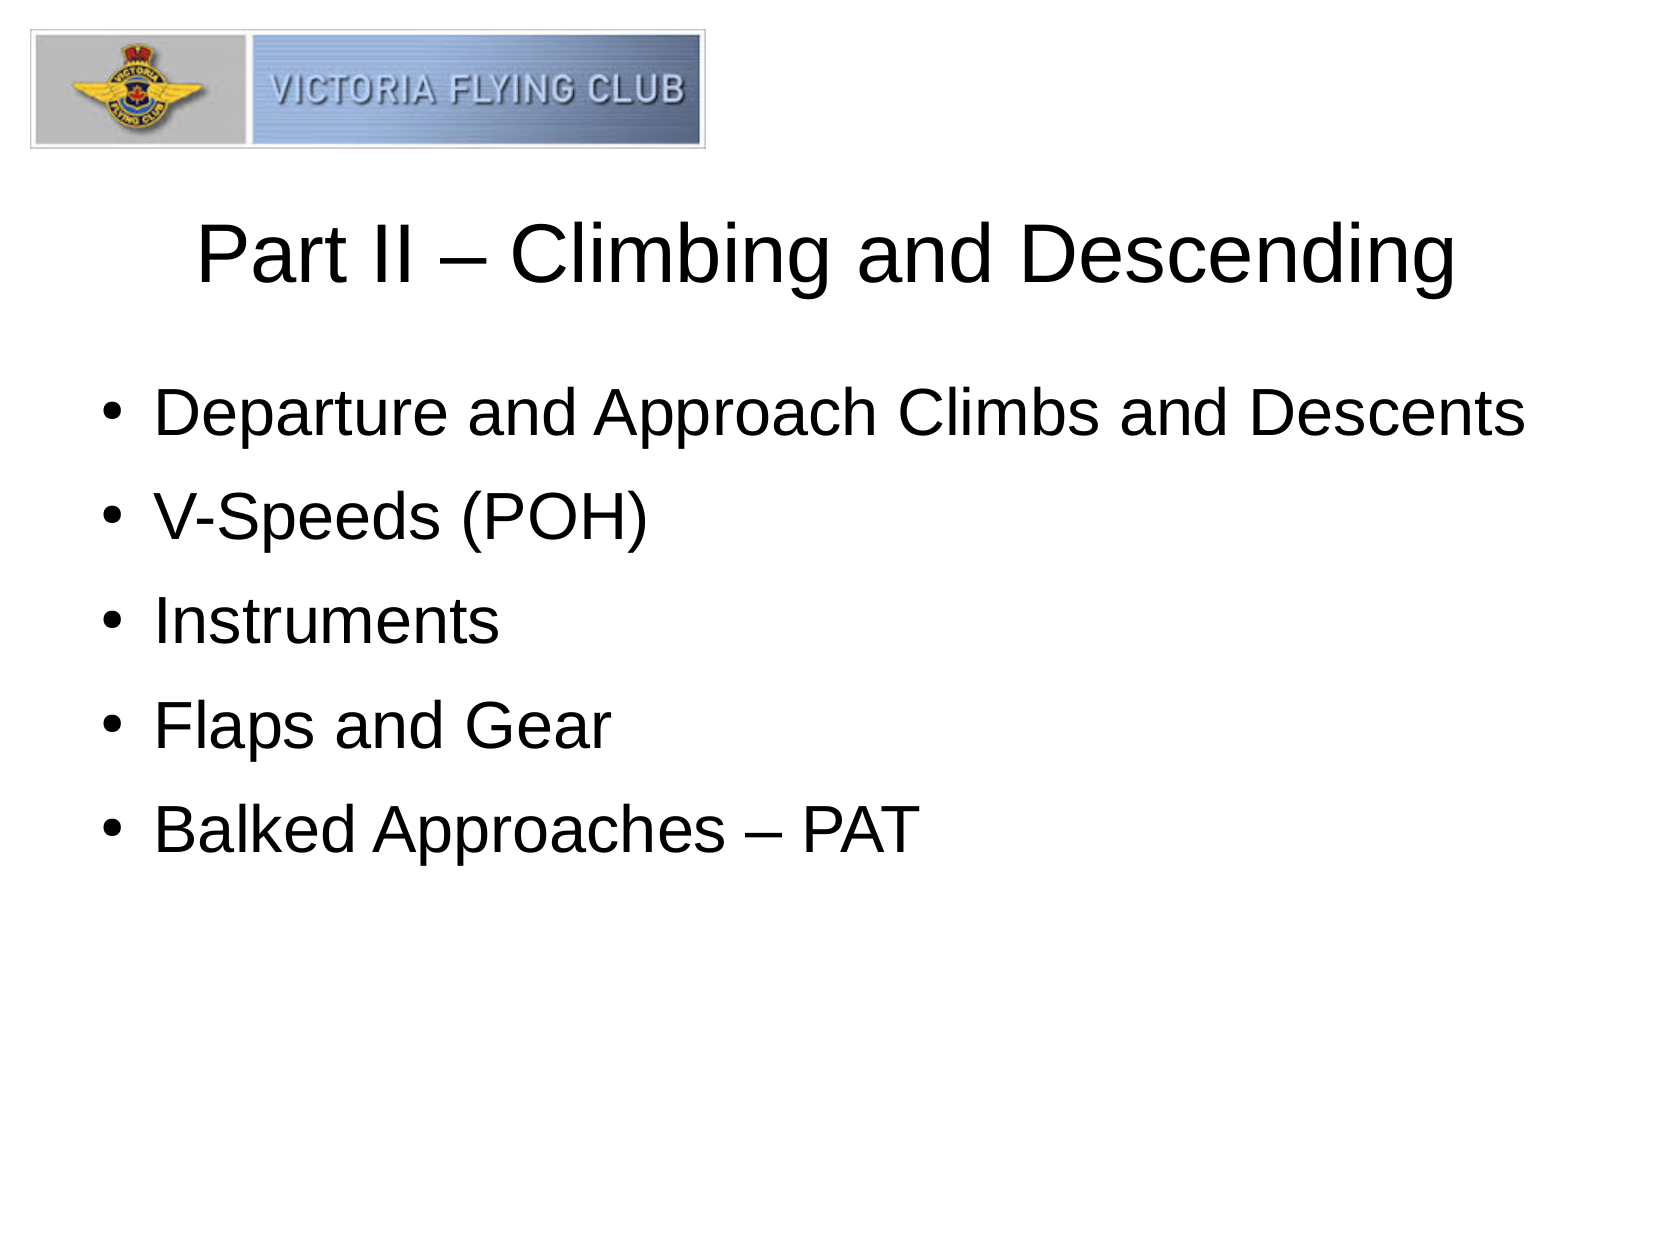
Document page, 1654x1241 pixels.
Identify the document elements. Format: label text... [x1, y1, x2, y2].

title Part II – Climbing and Descending [82, 150, 1571, 358]
picture [30, 29, 706, 149]
list Departure and Approach Climbs and Descents V-Speeds (POH) Instruments Flaps and Gear Balked Approaches – PAT [82, 375, 1571, 1095]
